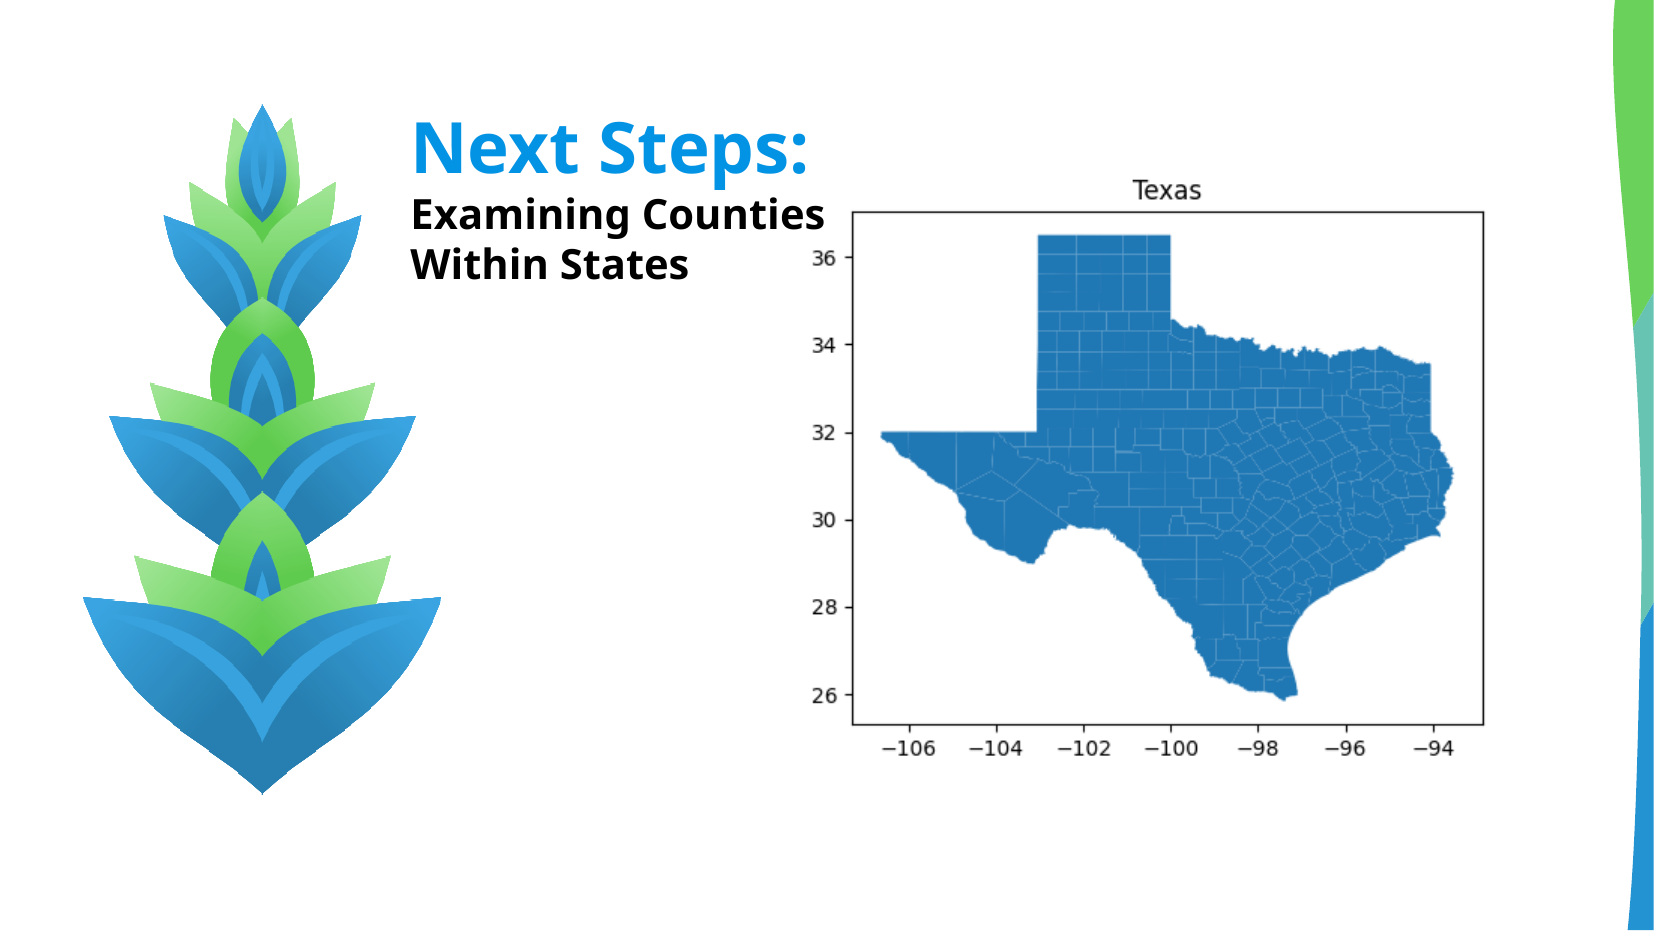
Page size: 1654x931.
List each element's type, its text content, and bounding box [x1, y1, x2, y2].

picture [789, 132, 1540, 798]
picture [83, 104, 441, 796]
text_box Next Steps: Examining Counties Within States [395, 95, 1495, 296]
